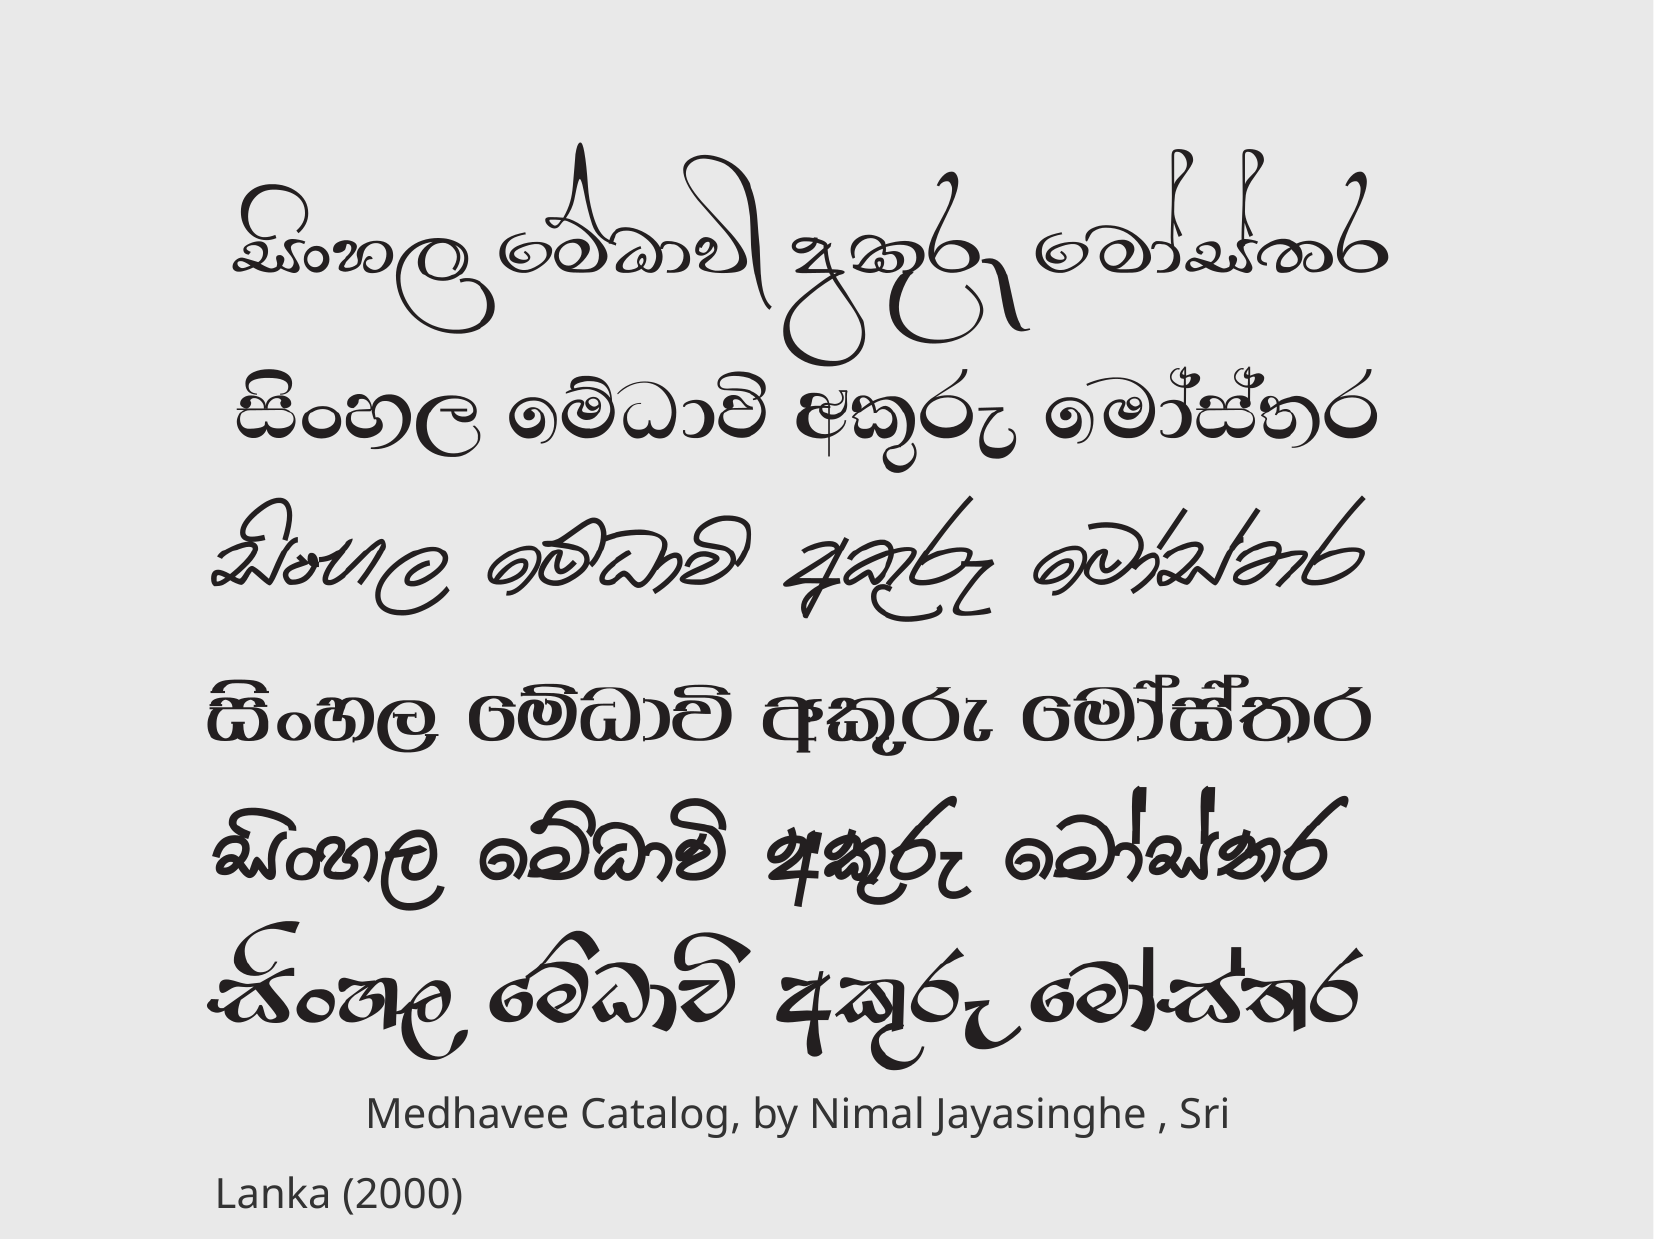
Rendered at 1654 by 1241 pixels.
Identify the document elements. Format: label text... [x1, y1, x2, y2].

title Medhavee Catalog, by Nimal Jayasinghe , Sri Lanka (2000) [214, 1037, 1351, 1241]
picture [0, 0, 1654, 1240]
